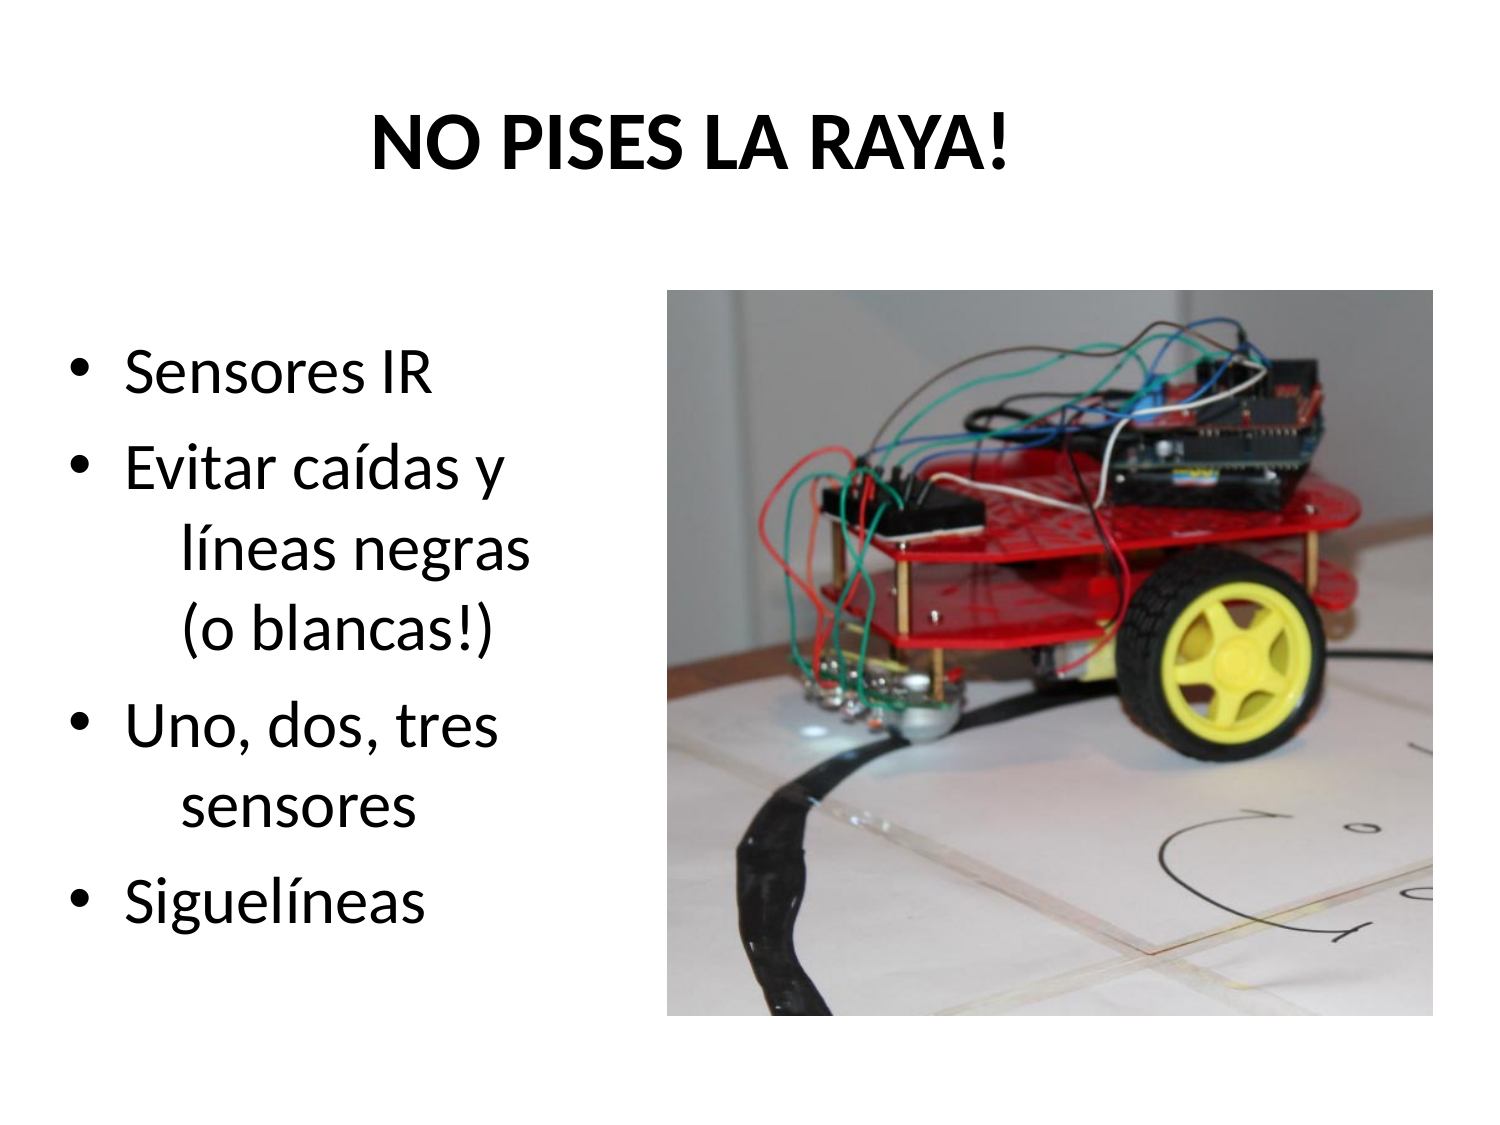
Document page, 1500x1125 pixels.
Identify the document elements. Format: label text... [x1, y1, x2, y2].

picture [667, 290, 1433, 1016]
list Sensores IR Evitar caídas y líneas negras (o blancas!) Uno, dos, tres sensores Siguelíneas [53, 319, 597, 987]
title NO PISES LA RAYA! [88, 42, 1296, 231]
